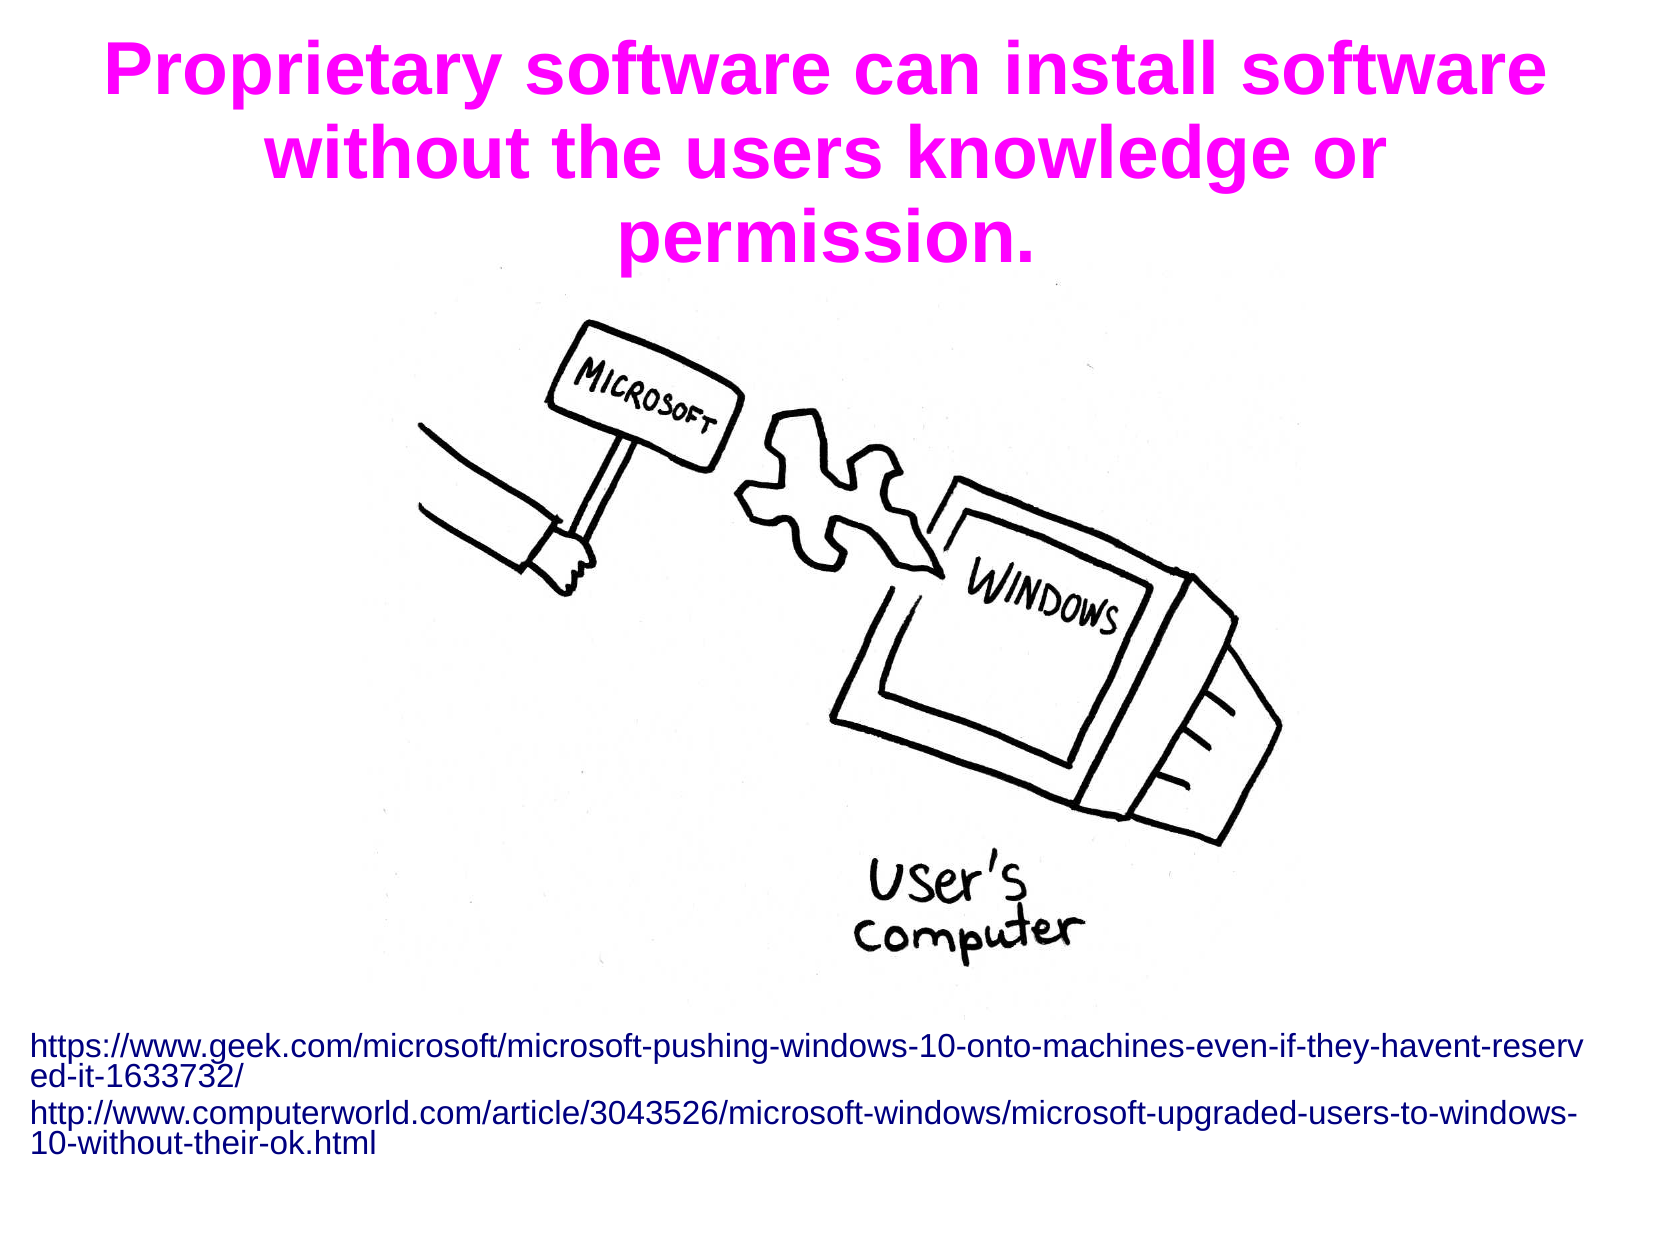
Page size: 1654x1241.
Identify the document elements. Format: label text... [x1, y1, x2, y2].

picture [362, 292, 1306, 1020]
text_box https://www.geek.com/microsoft/microsoft-pushing-windows-10-onto-machines-even-if-they-havent-reserved-it-1633732/ http://www.computerworld.com/article/3043526/microsoft-windows/microsoft-upgraded-users-to-windows-10-without-their-ok.html [15, 1020, 1606, 1186]
title Proprietary software can install software without the users knowledge or permission. [82, 13, 1571, 292]
